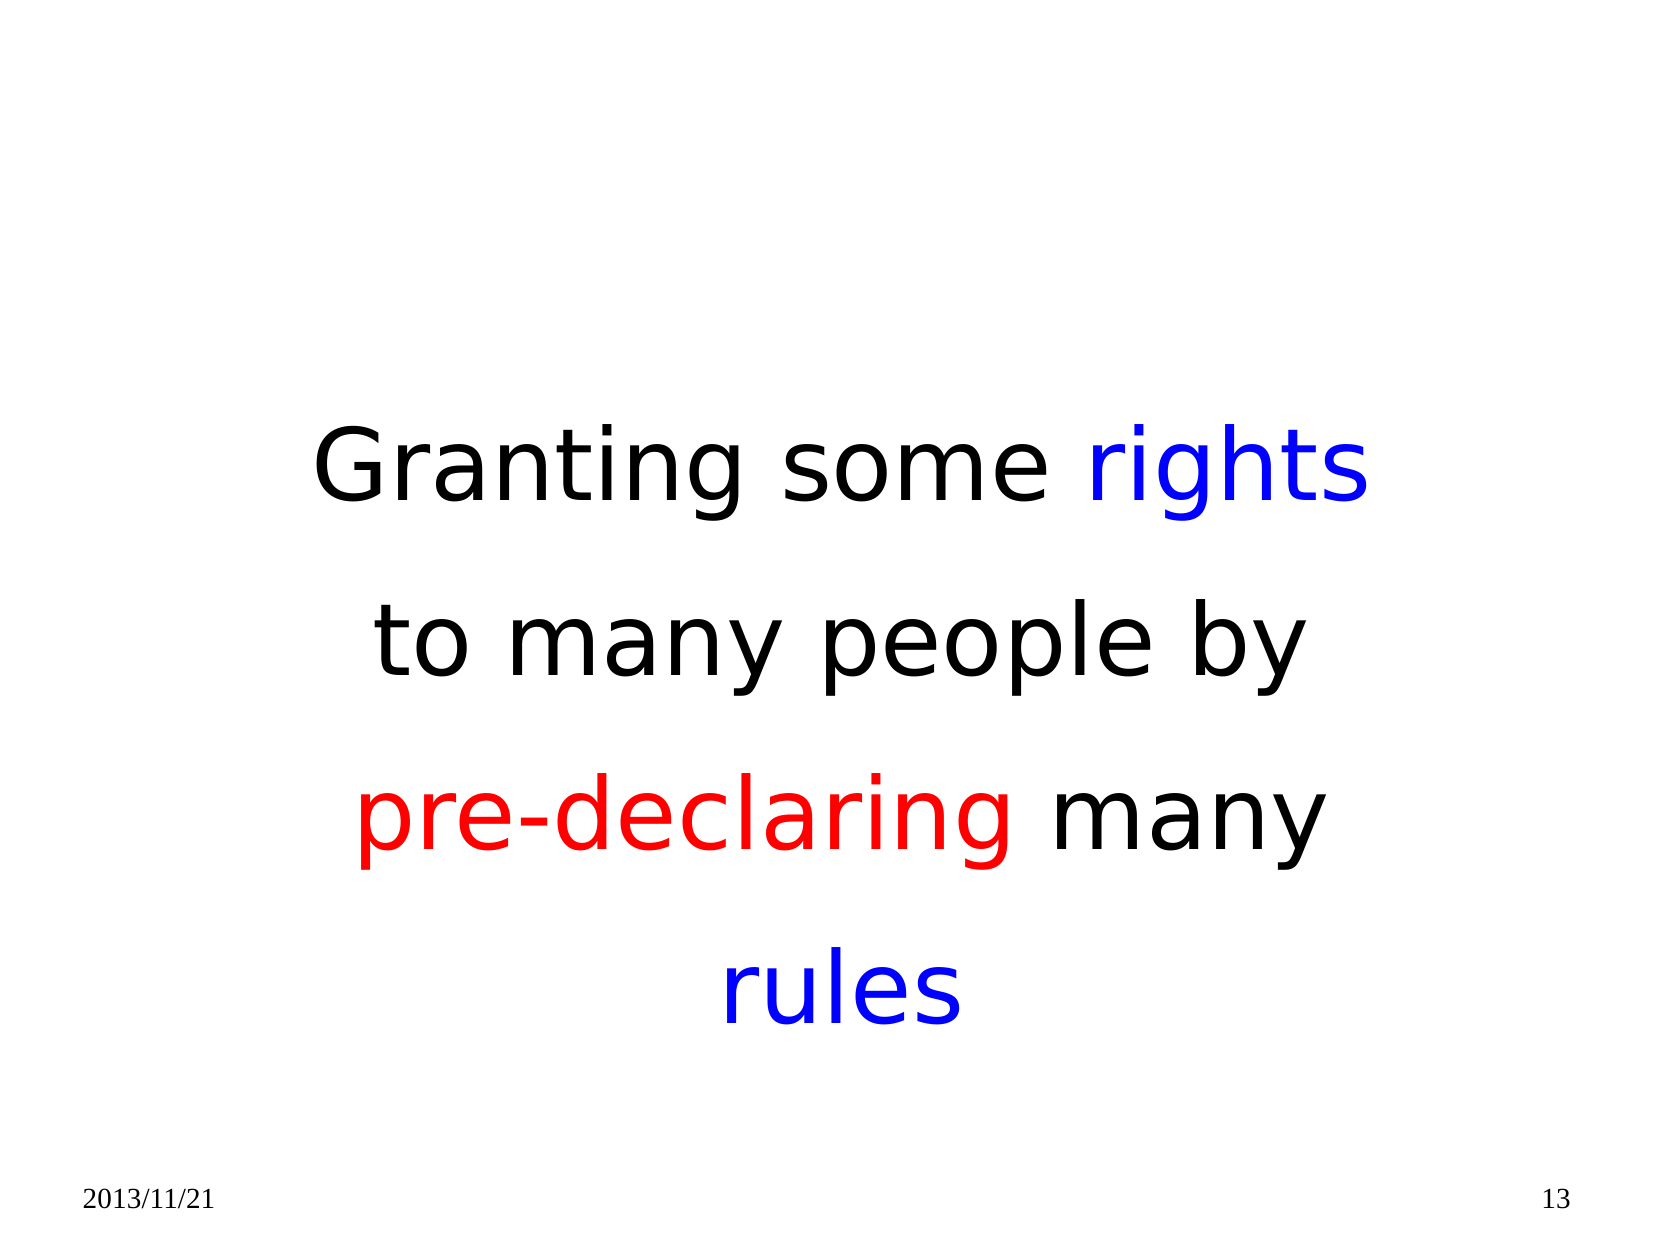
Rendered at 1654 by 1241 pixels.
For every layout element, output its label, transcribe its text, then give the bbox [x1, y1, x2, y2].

text_box Granting some rights to many people by pre-declaring many rules [265, 342, 1418, 827]
